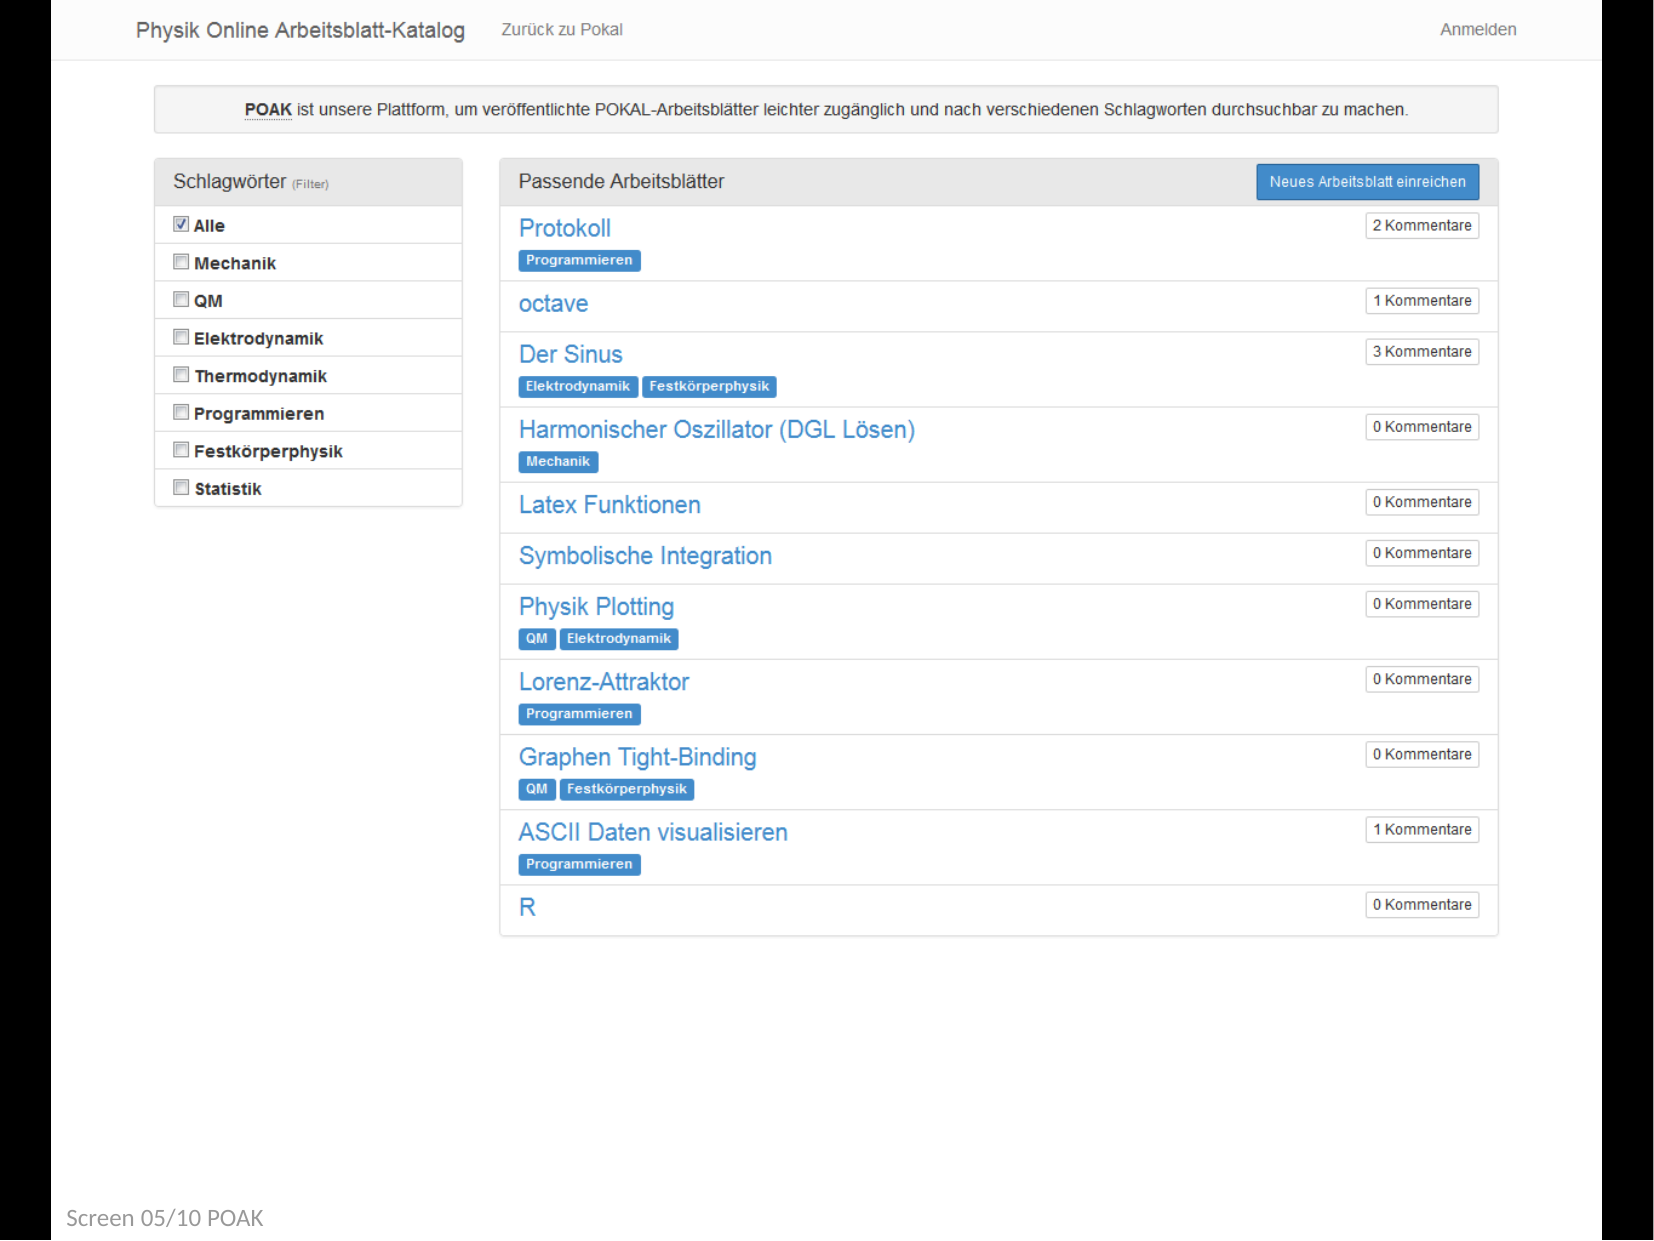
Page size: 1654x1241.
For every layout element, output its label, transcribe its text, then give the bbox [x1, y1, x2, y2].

text_box Screen 05/10 POAK [51, 1200, 279, 1241]
picture [51, 0, 1602, 1241]
